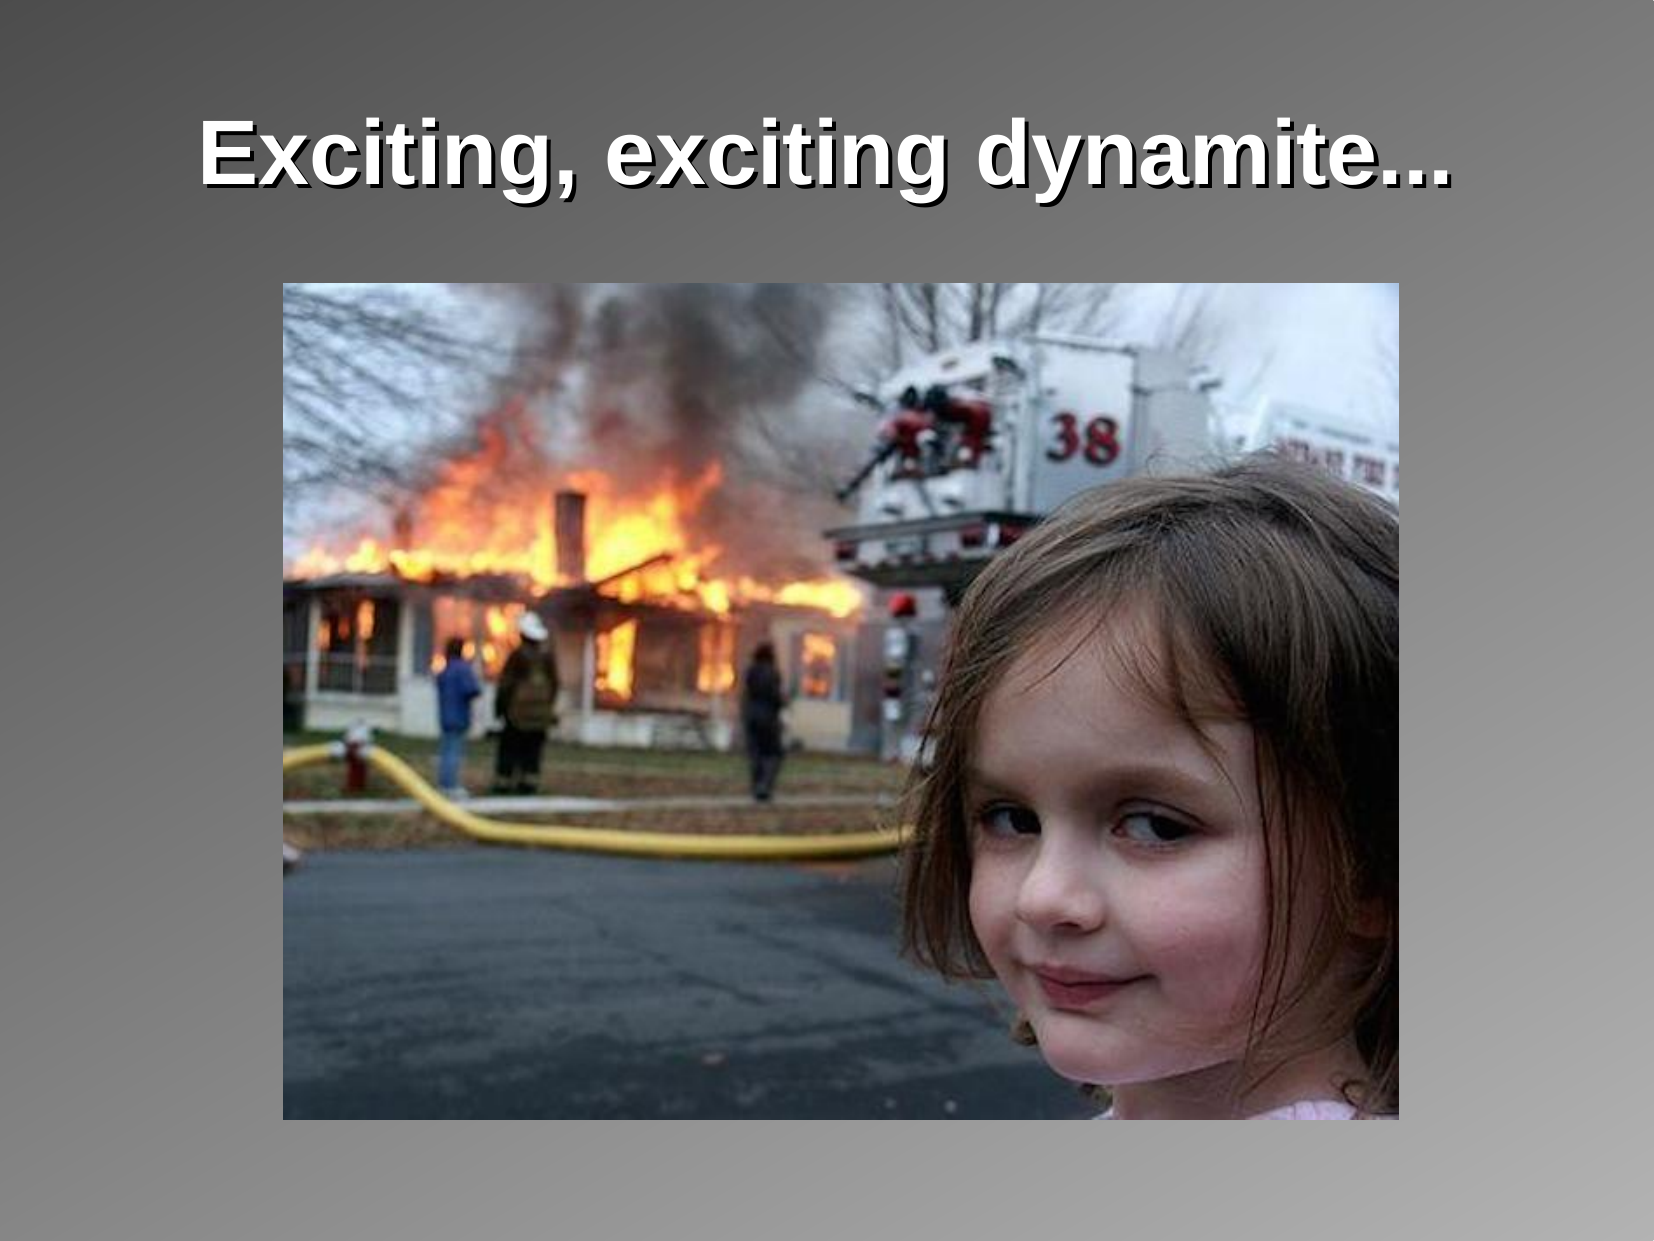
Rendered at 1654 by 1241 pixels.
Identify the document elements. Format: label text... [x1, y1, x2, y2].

title Exciting, exciting dynamite... [82, 49, 1571, 257]
picture [283, 283, 1399, 1120]
